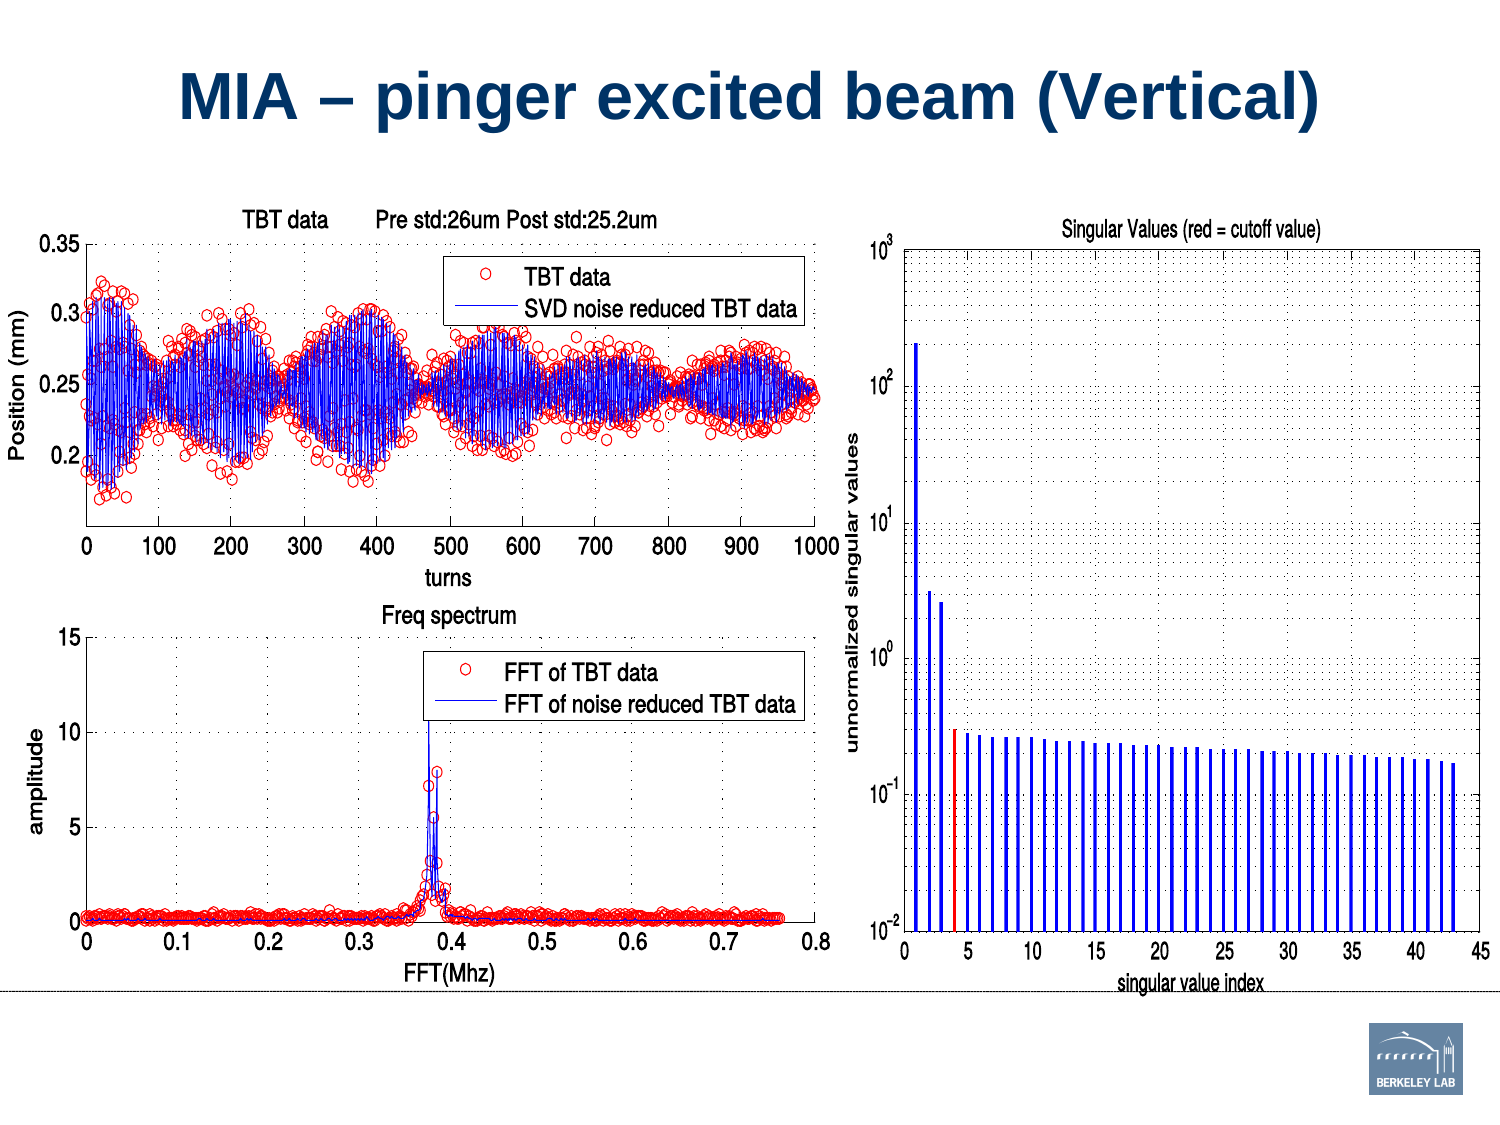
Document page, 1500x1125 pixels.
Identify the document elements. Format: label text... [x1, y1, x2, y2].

title MIA – pinger excited beam (Vertical) [111, 45, 1389, 141]
picture [2, 207, 1492, 1000]
picture [1369, 1023, 1463, 1095]
